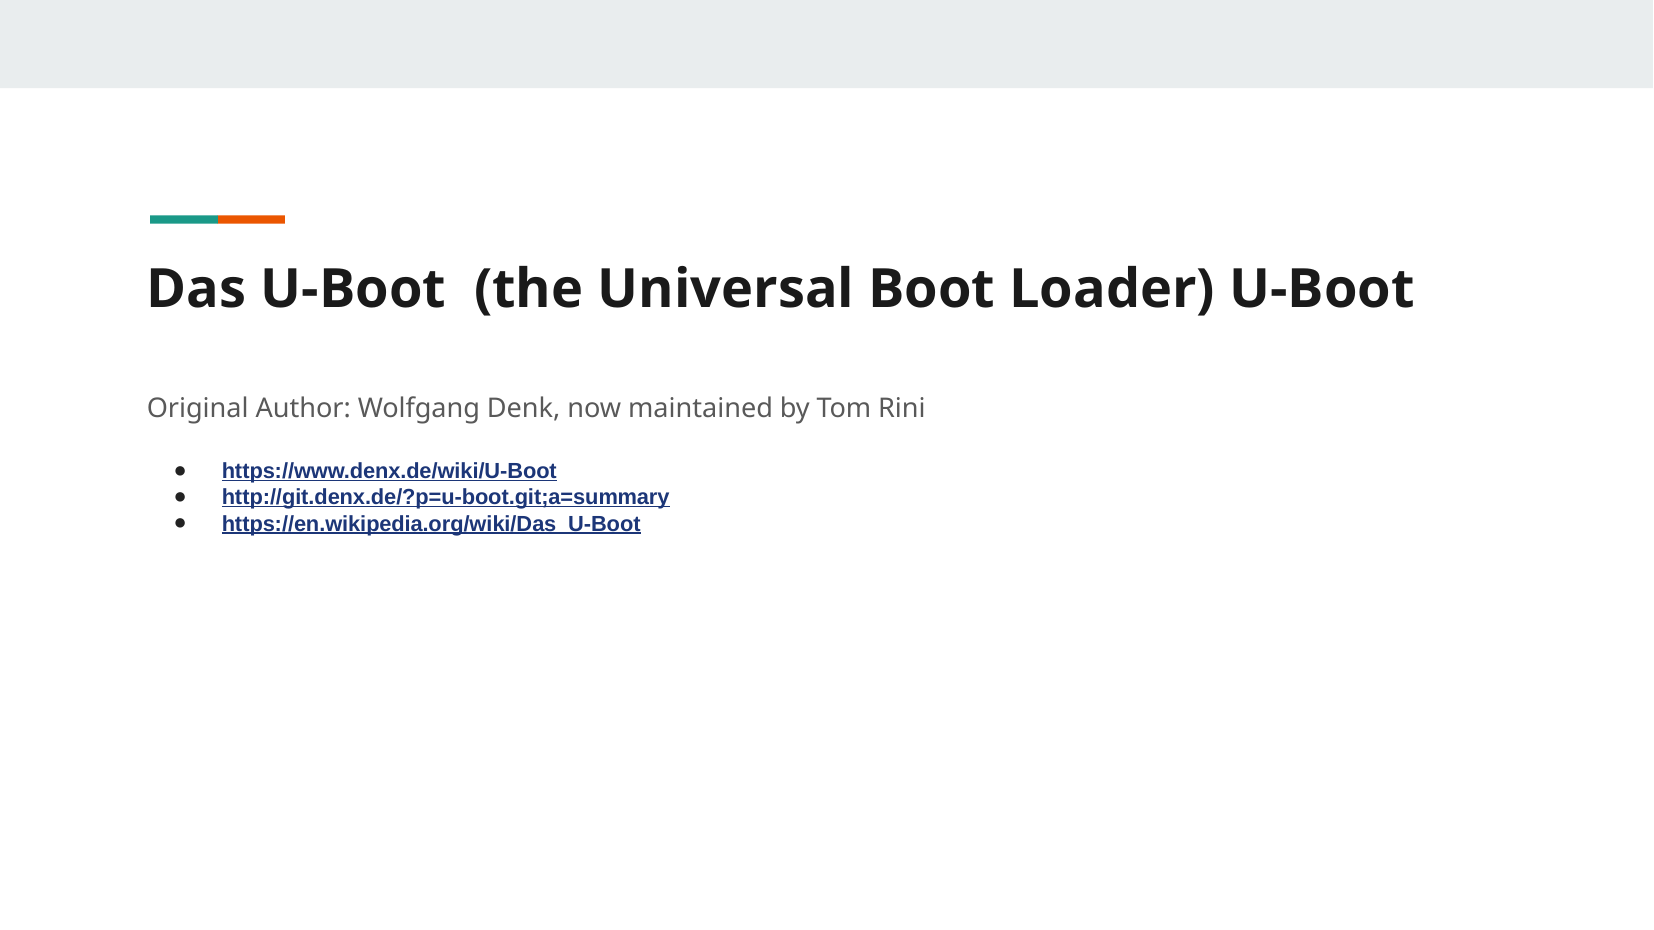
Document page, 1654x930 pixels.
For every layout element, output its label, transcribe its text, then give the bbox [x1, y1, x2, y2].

title Das U-Boot (the Universal Boot Loader) U-Boot [131, 238, 1522, 336]
list Original Author: Wolfgang Denk, now maintained by Tom Rini https://www.denx.de/wiki/U-Boot http://git.denx.de/?p=u-boot.git;a=summary https://en.wikipedia.org/wiki/Das_U-Boot [131, 375, 1522, 785]
